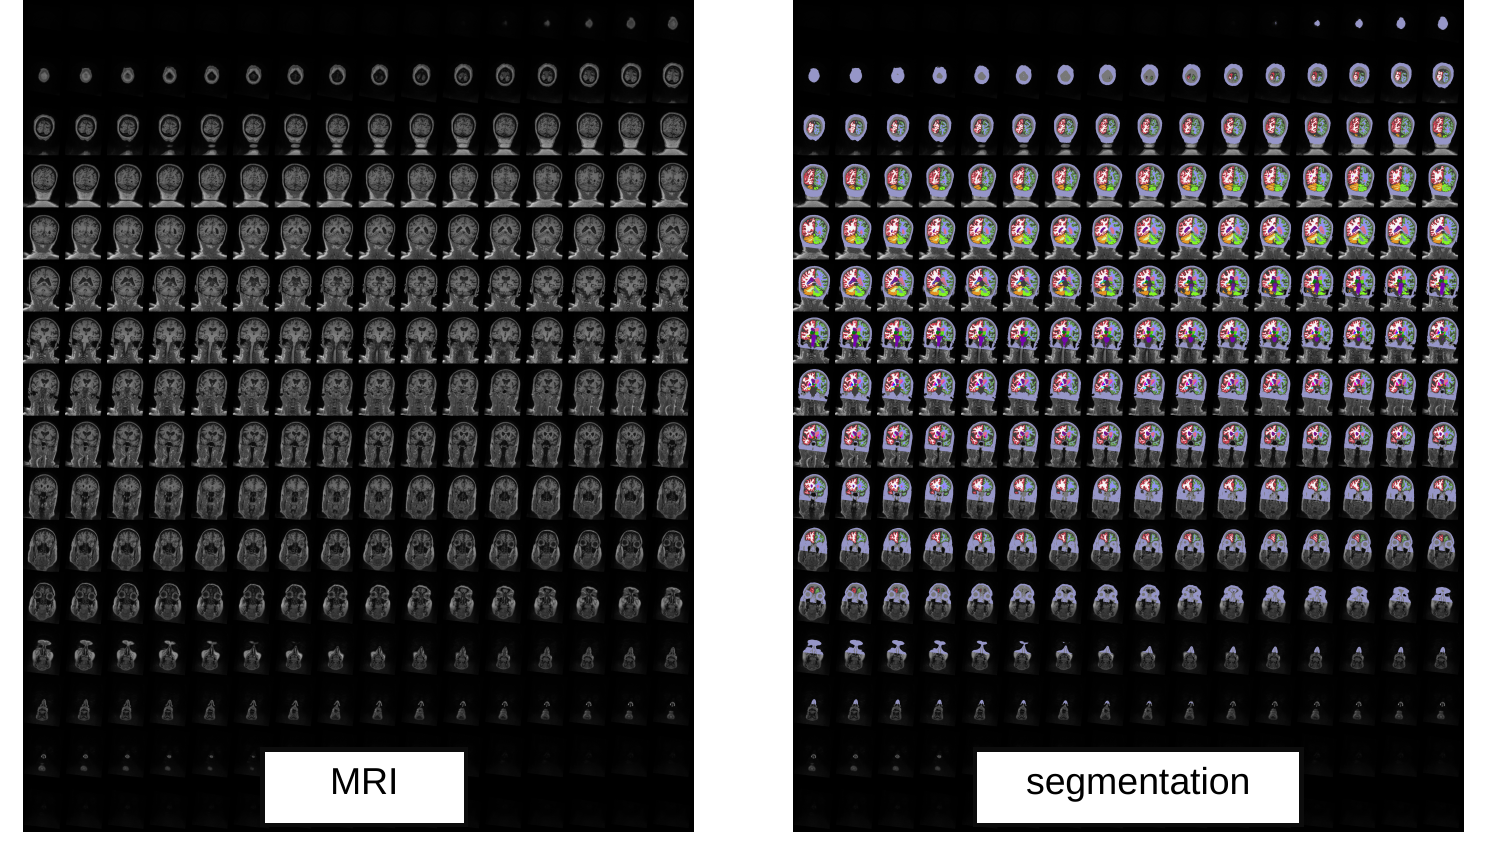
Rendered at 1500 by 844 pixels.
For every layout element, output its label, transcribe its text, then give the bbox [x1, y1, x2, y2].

text_box segmentation [975, 749, 1302, 825]
text_box MRI [262, 749, 467, 825]
picture [23, 0, 694, 832]
picture [793, 0, 1464, 832]
